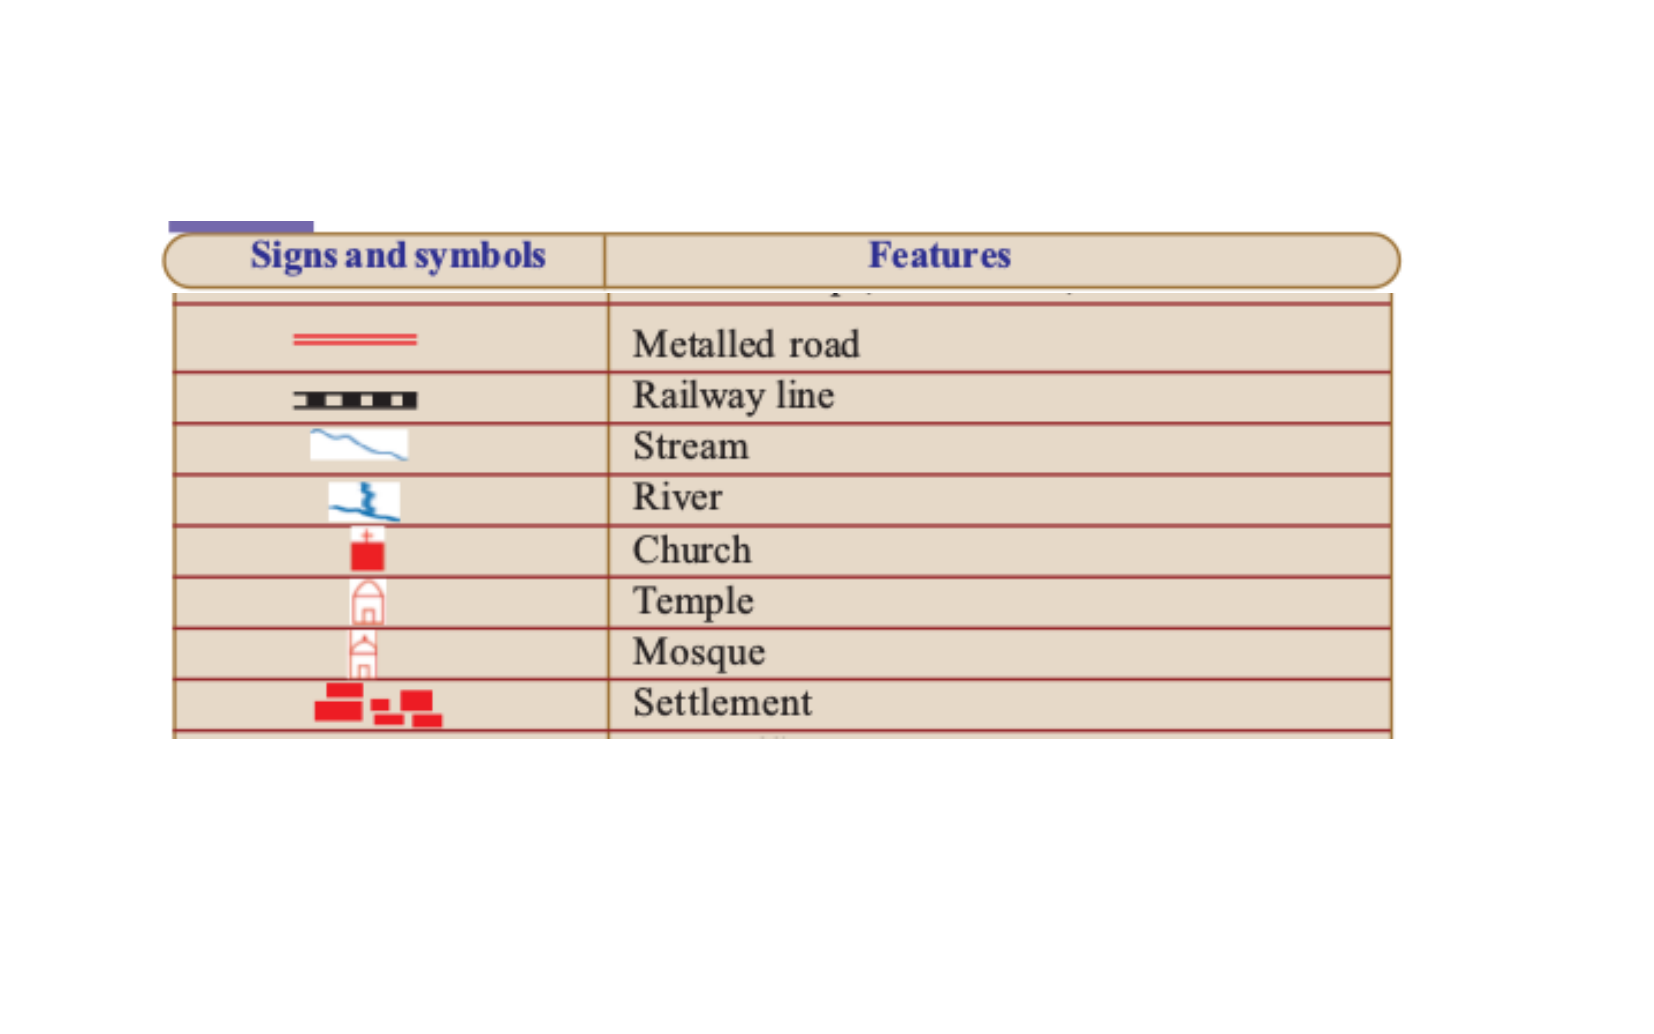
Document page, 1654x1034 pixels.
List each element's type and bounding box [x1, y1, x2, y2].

picture [153, 221, 1418, 739]
